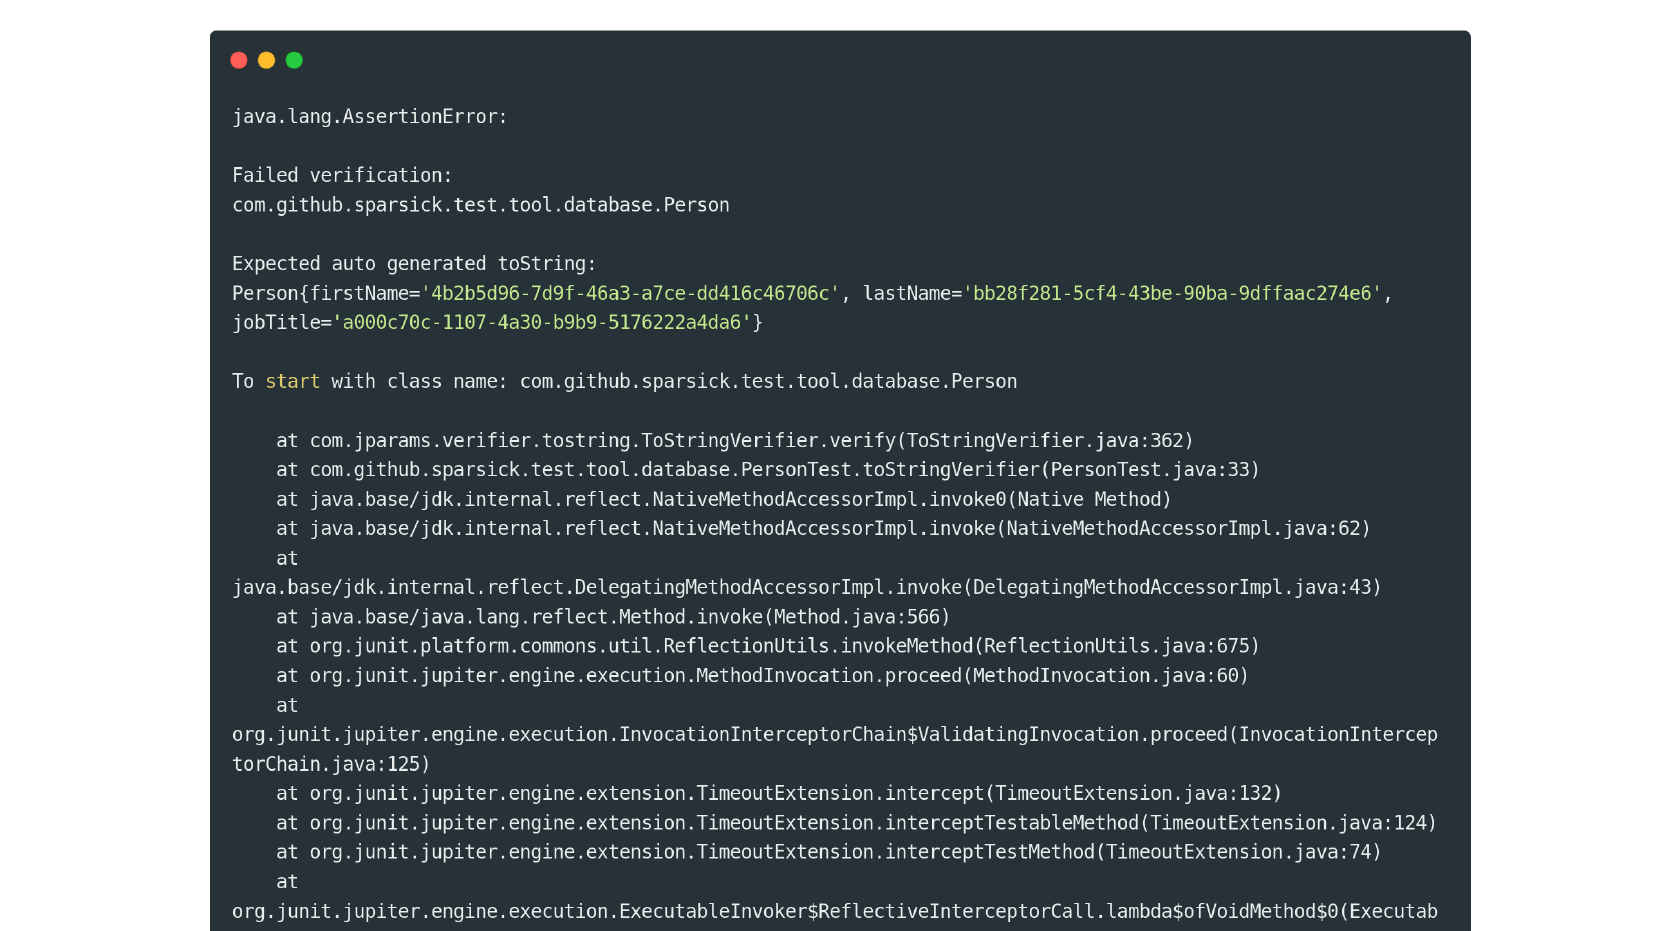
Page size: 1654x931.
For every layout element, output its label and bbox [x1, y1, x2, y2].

picture [153, 0, 1548, 931]
